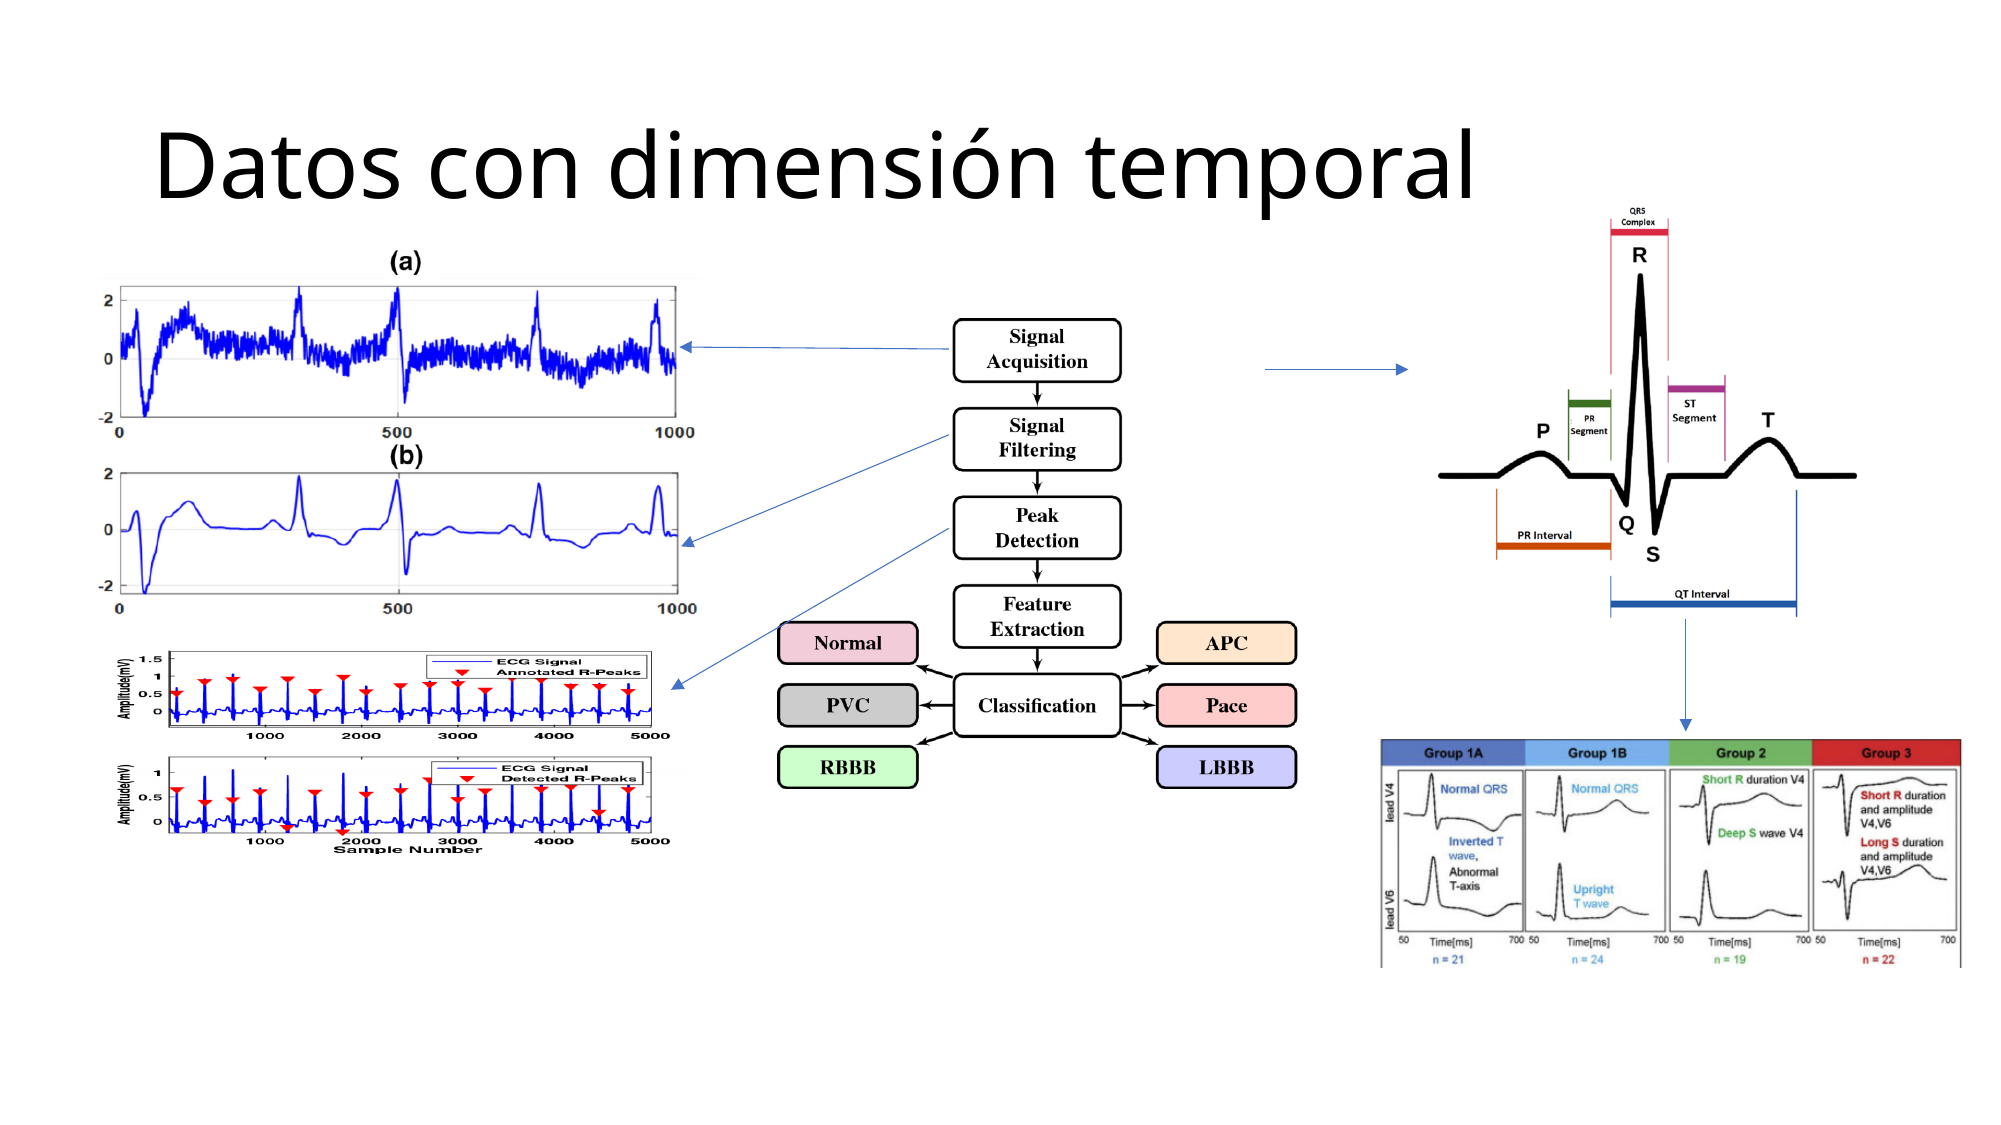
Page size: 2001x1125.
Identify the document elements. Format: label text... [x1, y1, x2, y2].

picture [114, 650, 687, 854]
picture [1374, 739, 1967, 968]
picture [98, 249, 702, 621]
picture [777, 318, 1298, 789]
picture [1436, 206, 1858, 620]
title Datos con dimensión temporal [137, 59, 1863, 278]
